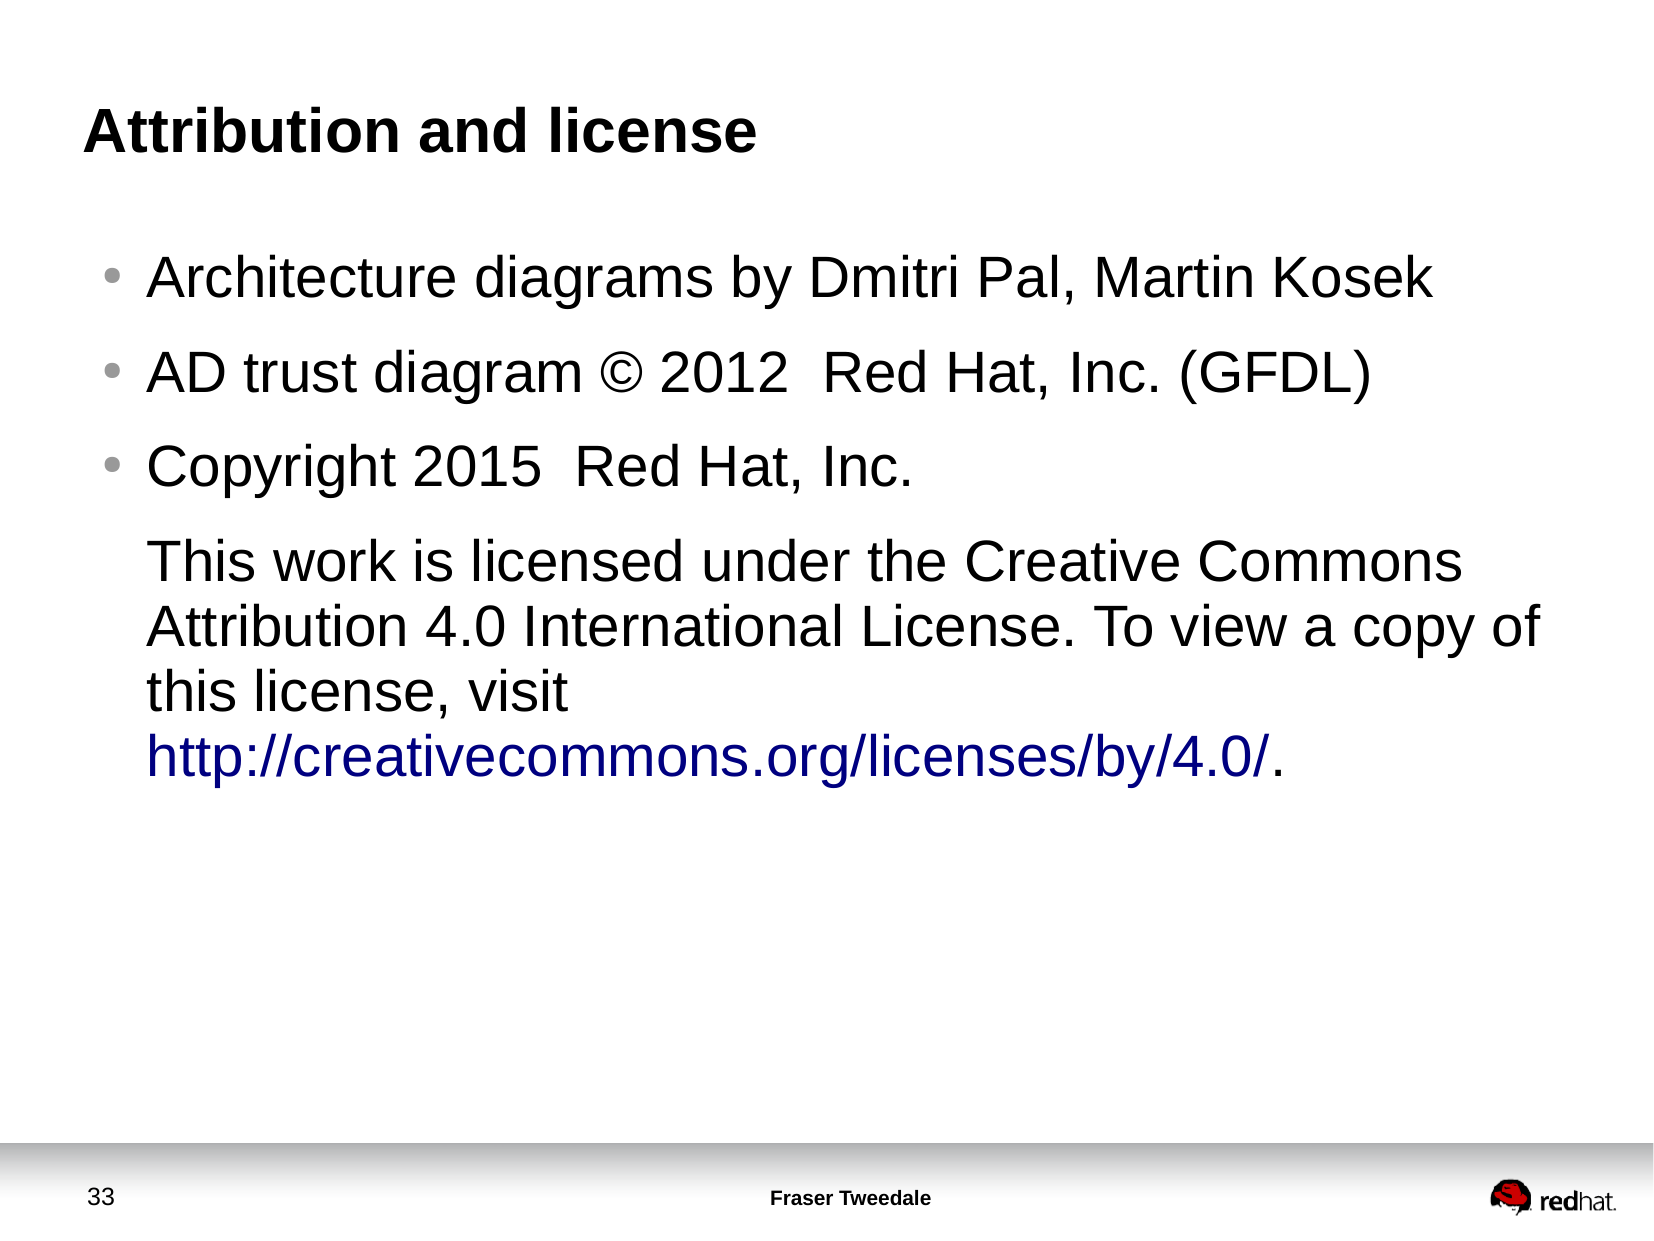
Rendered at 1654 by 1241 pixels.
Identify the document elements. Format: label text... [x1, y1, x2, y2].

list Architecture diagrams by Dmitri Pal, Martin Kosek AD trust diagram © 2012 Red Hat, Inc. (GFDL) Copyright 2015 Red Hat, Inc. This work is licensed under the Creative Commons Attribution 4.0 International License. To view a copy of this license, visit http://creativecommons.org/licenses/by/4.0/. [86, 244, 1576, 1039]
title Attribution and license [82, 37, 1571, 226]
picture [0, 1143, 1654, 1241]
